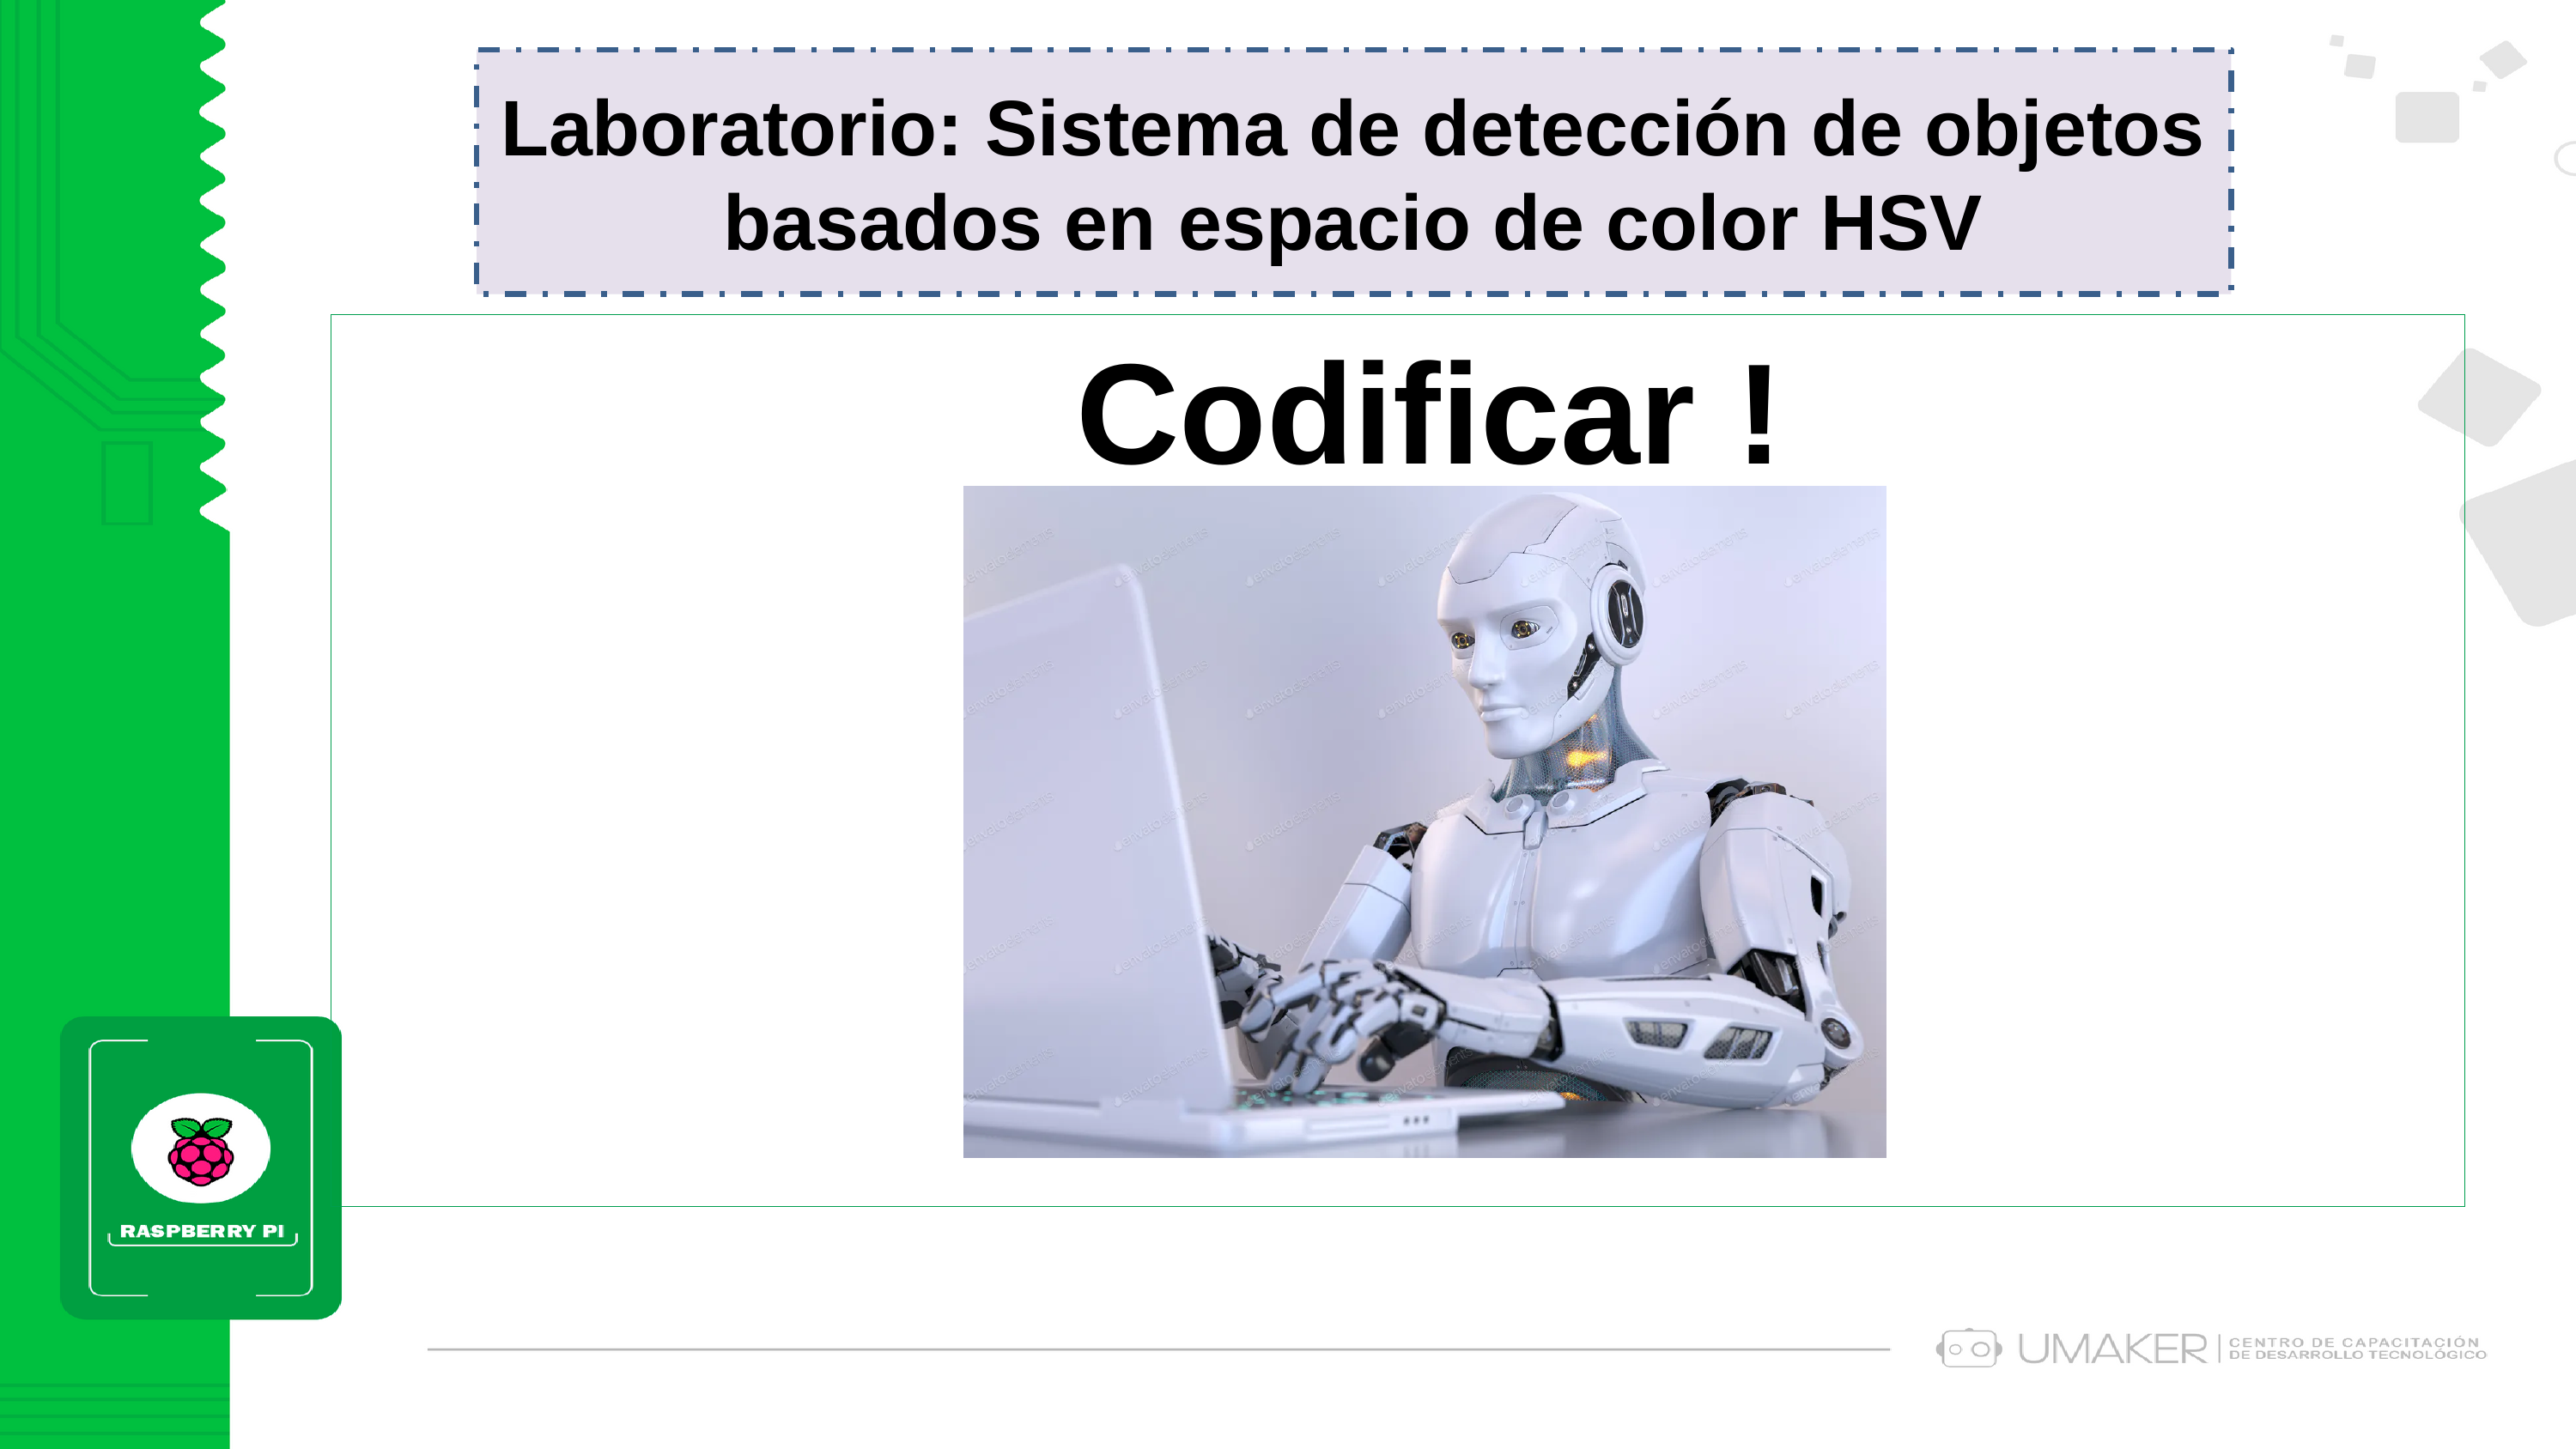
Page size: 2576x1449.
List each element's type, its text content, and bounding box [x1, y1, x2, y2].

text_box Laboratorio: Sistema de detección de objetos basados en espacio de color HSV [477, 49, 2232, 294]
picture [0, 0, 2576, 1449]
text_box Codificar ! [331, 314, 2465, 1207]
